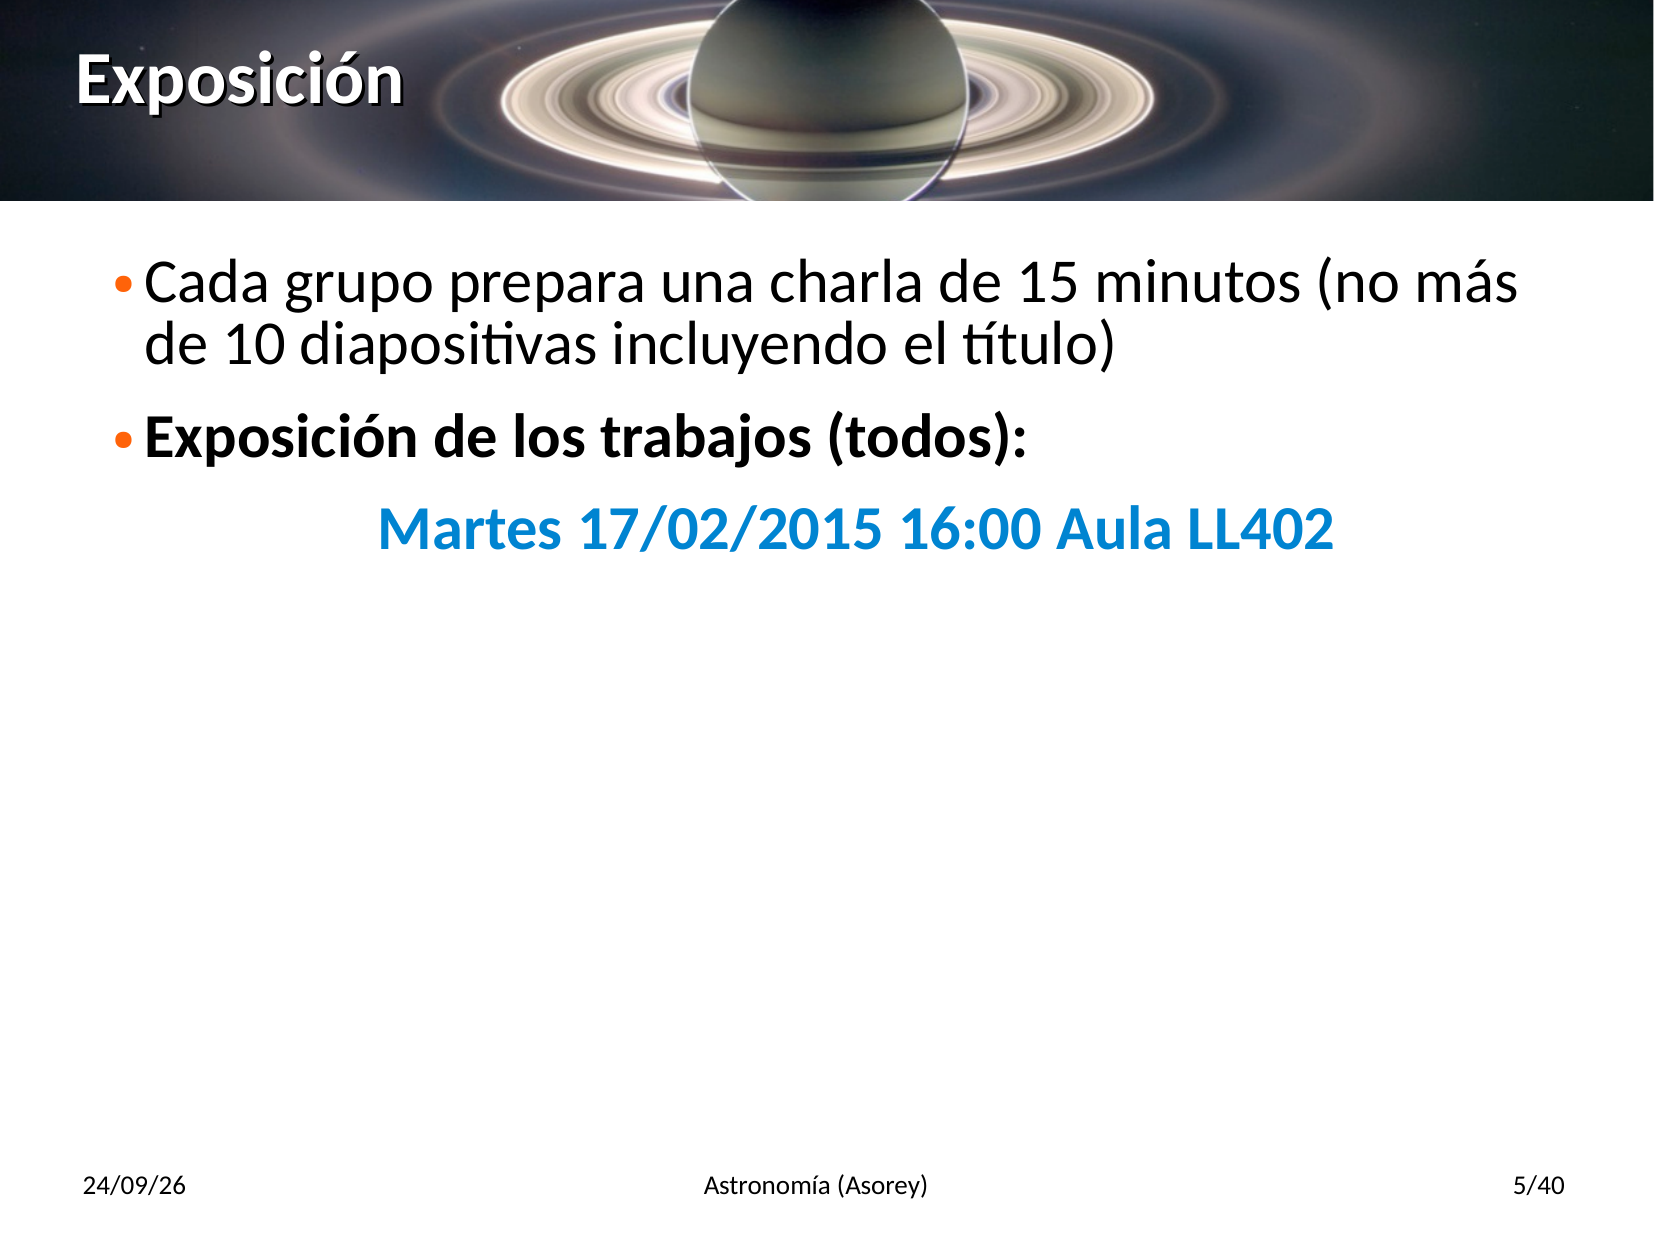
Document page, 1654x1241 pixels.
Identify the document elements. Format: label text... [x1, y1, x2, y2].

picture [0, 0, 1654, 201]
list Cada grupo prepara una charla de 15 minutos (no más de 10 diapositivas incluyendo el título) Exposición de los trabajos (todos): Martes 17/02/2015 16:00 Aula LL402 [82, 255, 1571, 1156]
title Exposición [75, 19, 1564, 151]
